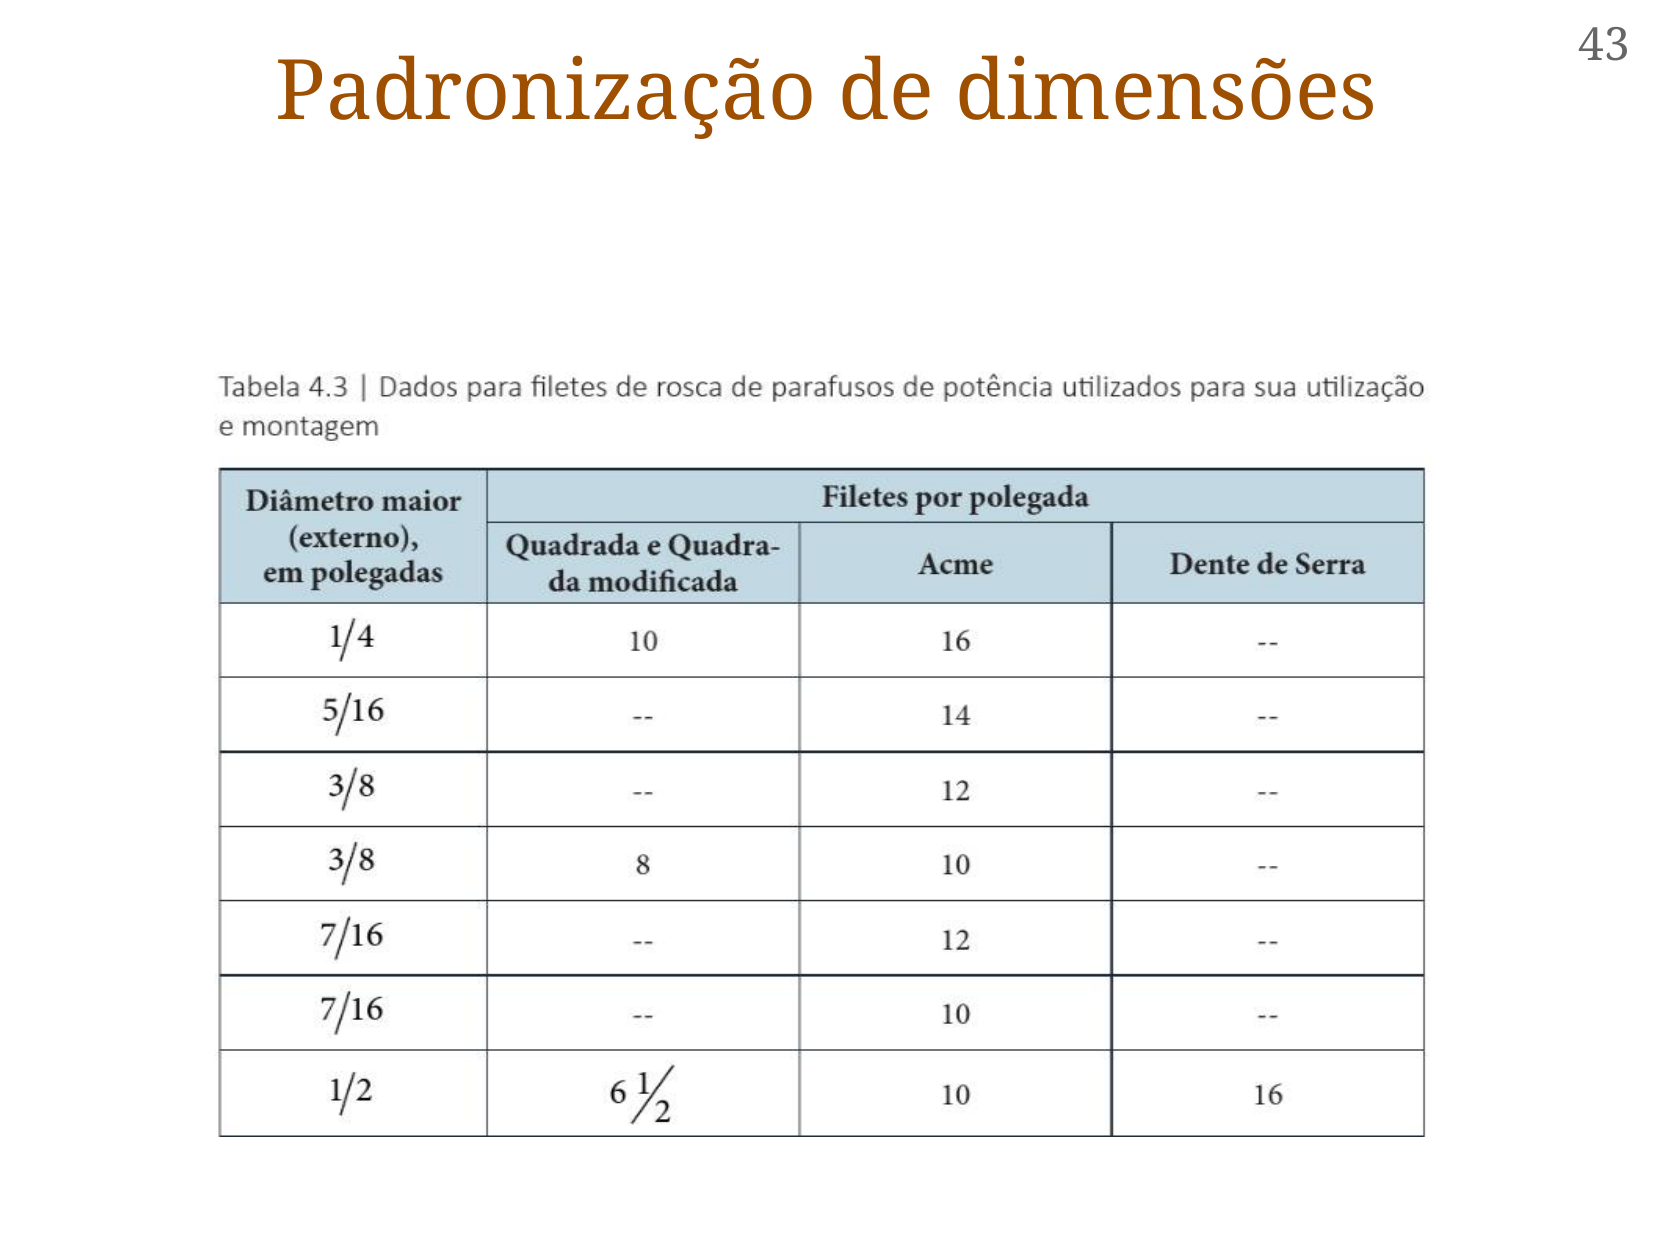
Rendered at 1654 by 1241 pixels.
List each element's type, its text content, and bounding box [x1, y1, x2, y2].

title Padronização de dimensões [59, 29, 1595, 148]
picture [214, 371, 1433, 1137]
